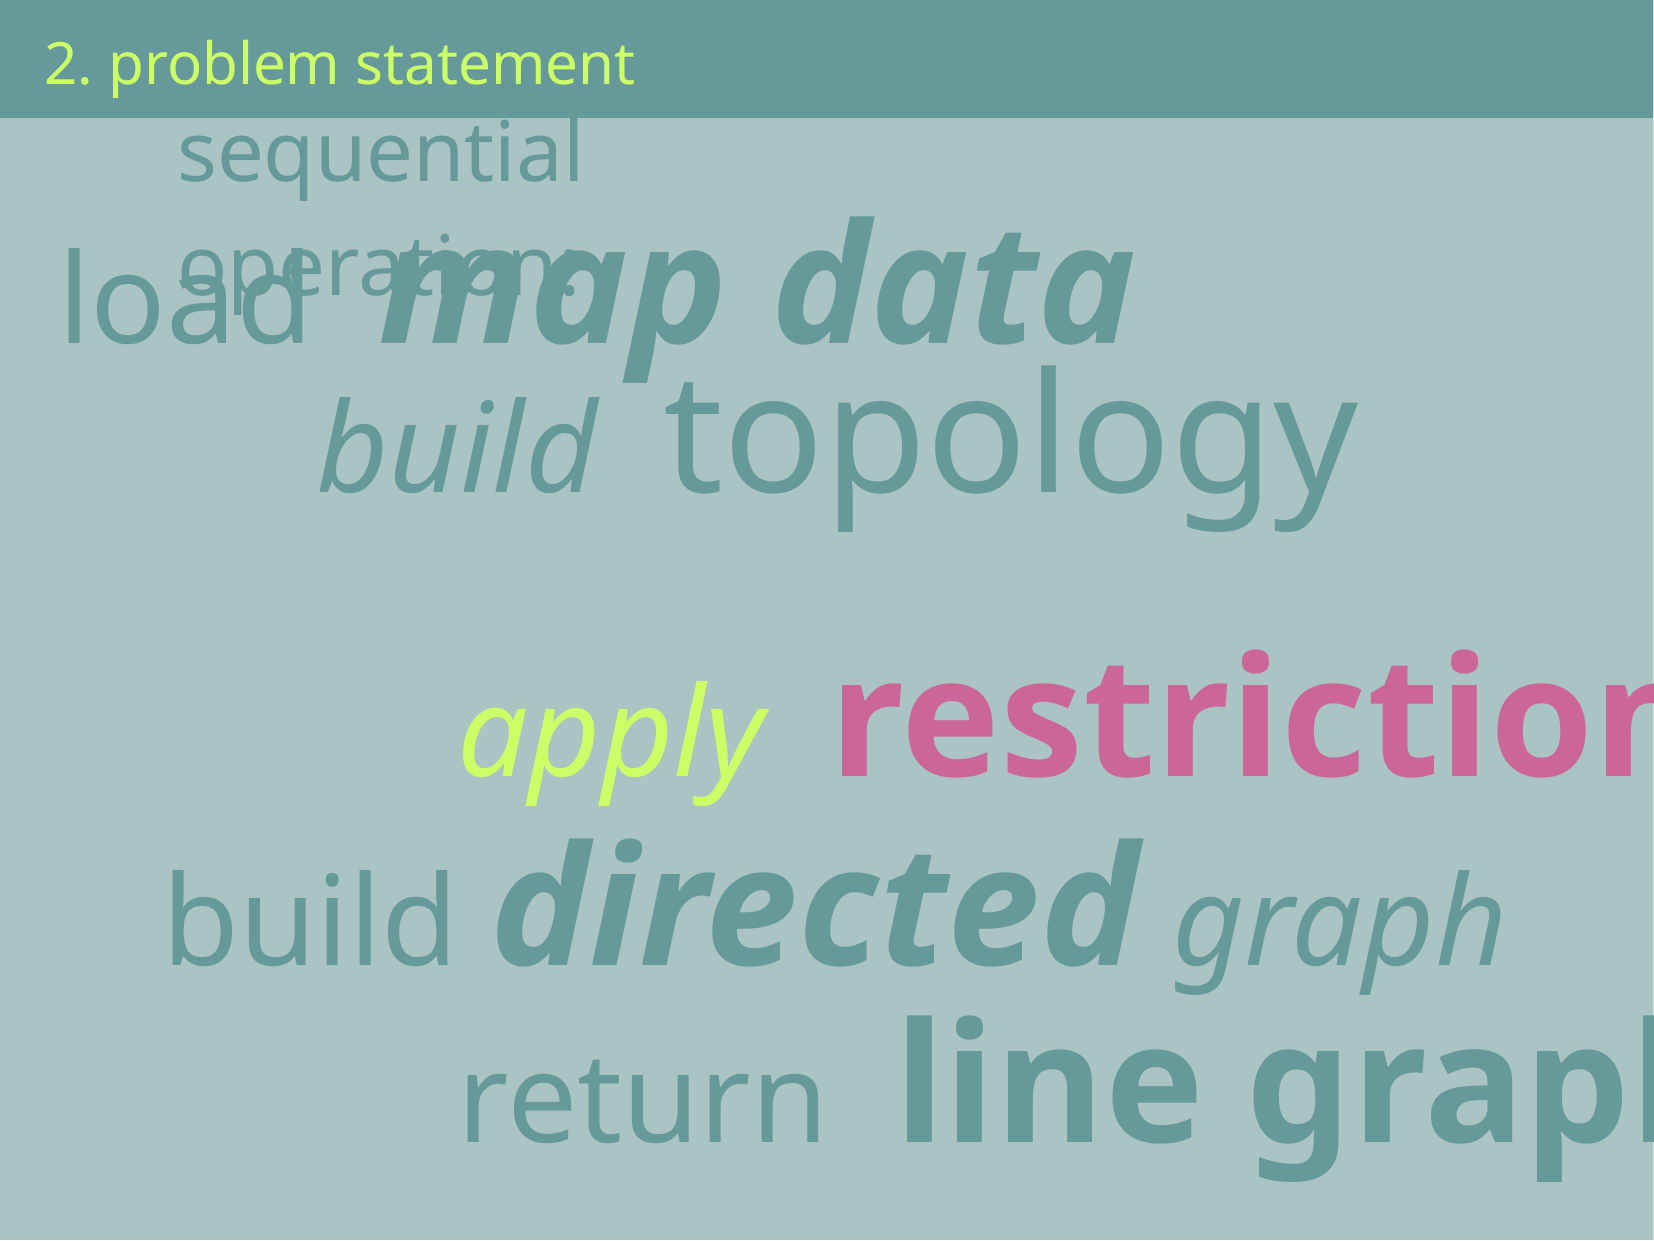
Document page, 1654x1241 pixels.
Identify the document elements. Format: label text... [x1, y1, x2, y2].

text_box [1451, 906, 1489, 957]
text_box return line graph [443, 957, 1575, 1226]
text_box [0, 118, 1654, 1241]
text_box build topology [301, 427, 1242, 576]
text_box build directed graph [147, 779, 1326, 1049]
text_box apply restrictions [443, 590, 1629, 860]
text_box [1575, 1069, 1597, 1123]
text_box [1326, 906, 1343, 955]
text_box sequential operation: [162, 85, 951, 291]
text_box load map data [43, 158, 1288, 427]
text_box 2. problem statement [29, 14, 590, 119]
text_box [1382, 906, 1417, 957]
